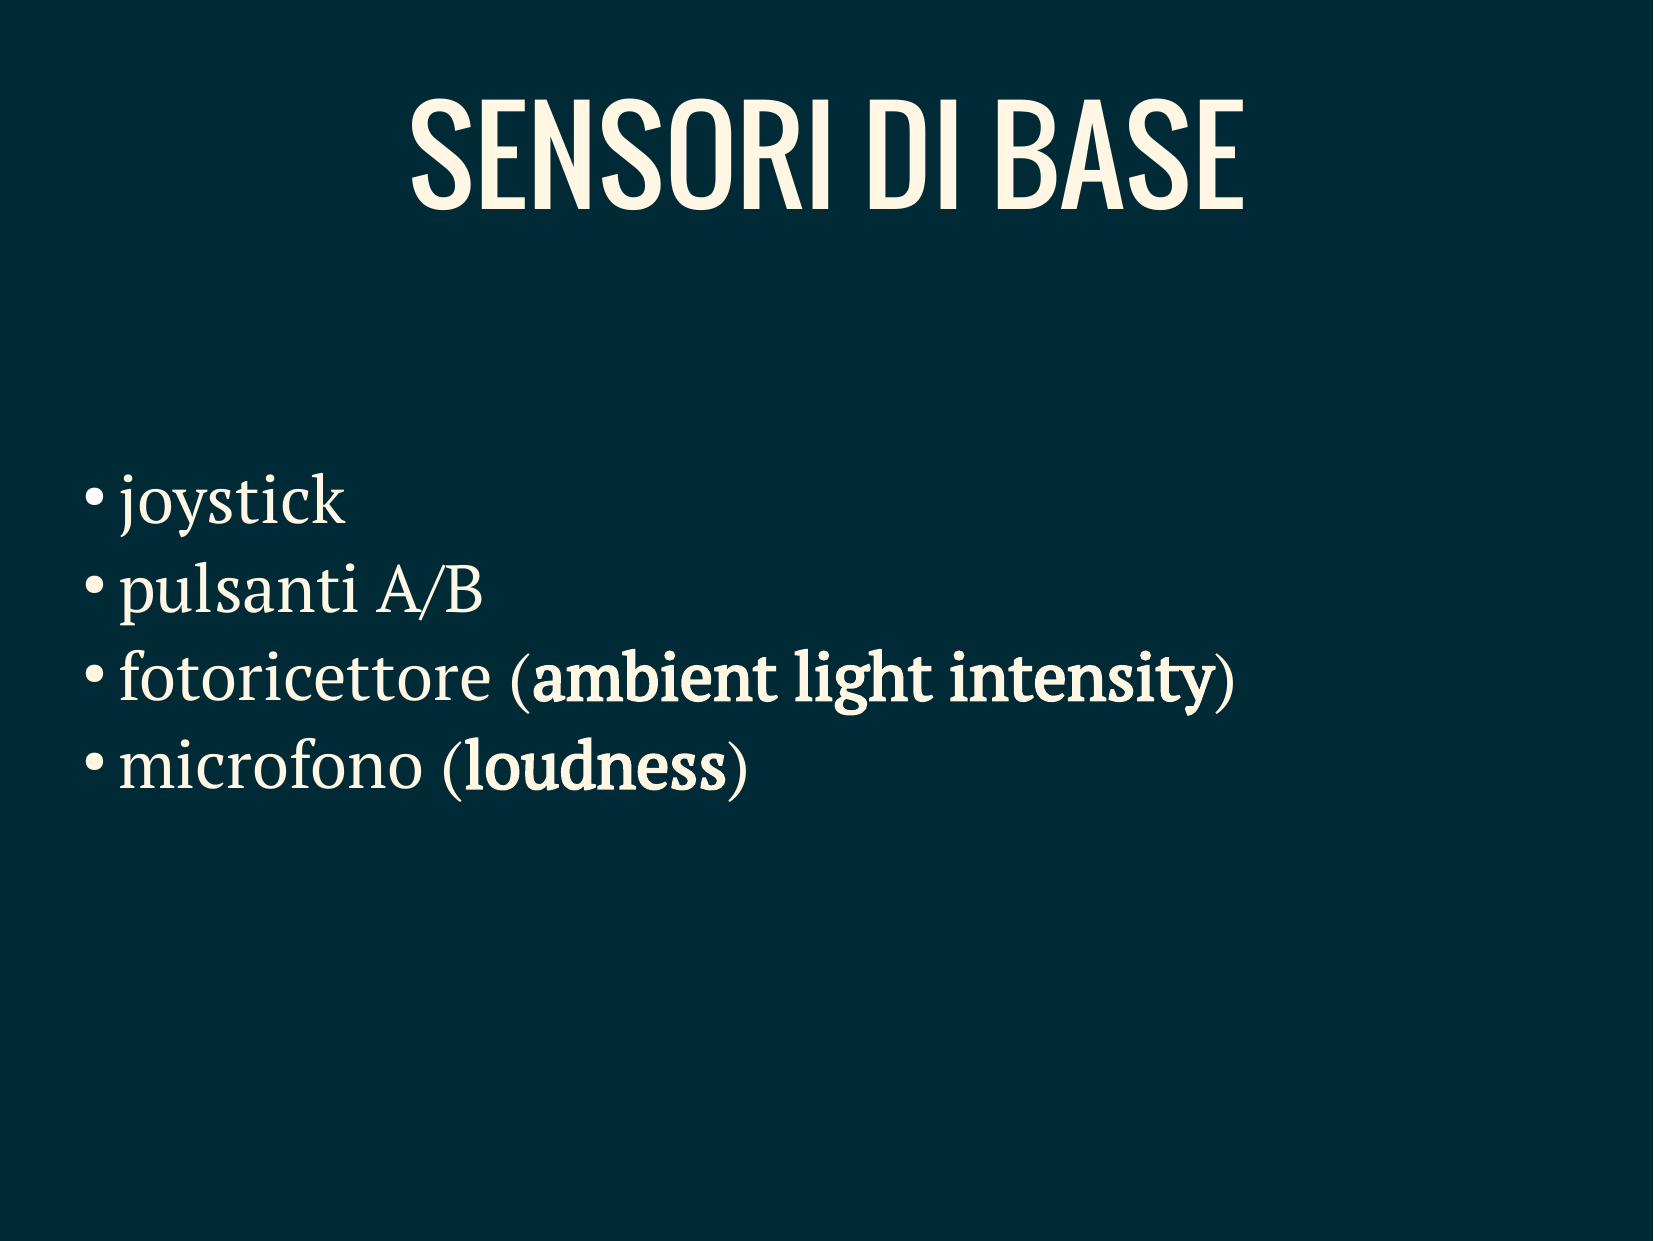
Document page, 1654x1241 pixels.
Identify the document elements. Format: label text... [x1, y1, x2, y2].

text_box joystick pulsanti A/B fotoricettore (ambient light intensity) microfono (loudness) [82, 366, 1571, 1193]
title SENSORI di base [82, 49, 1571, 257]
